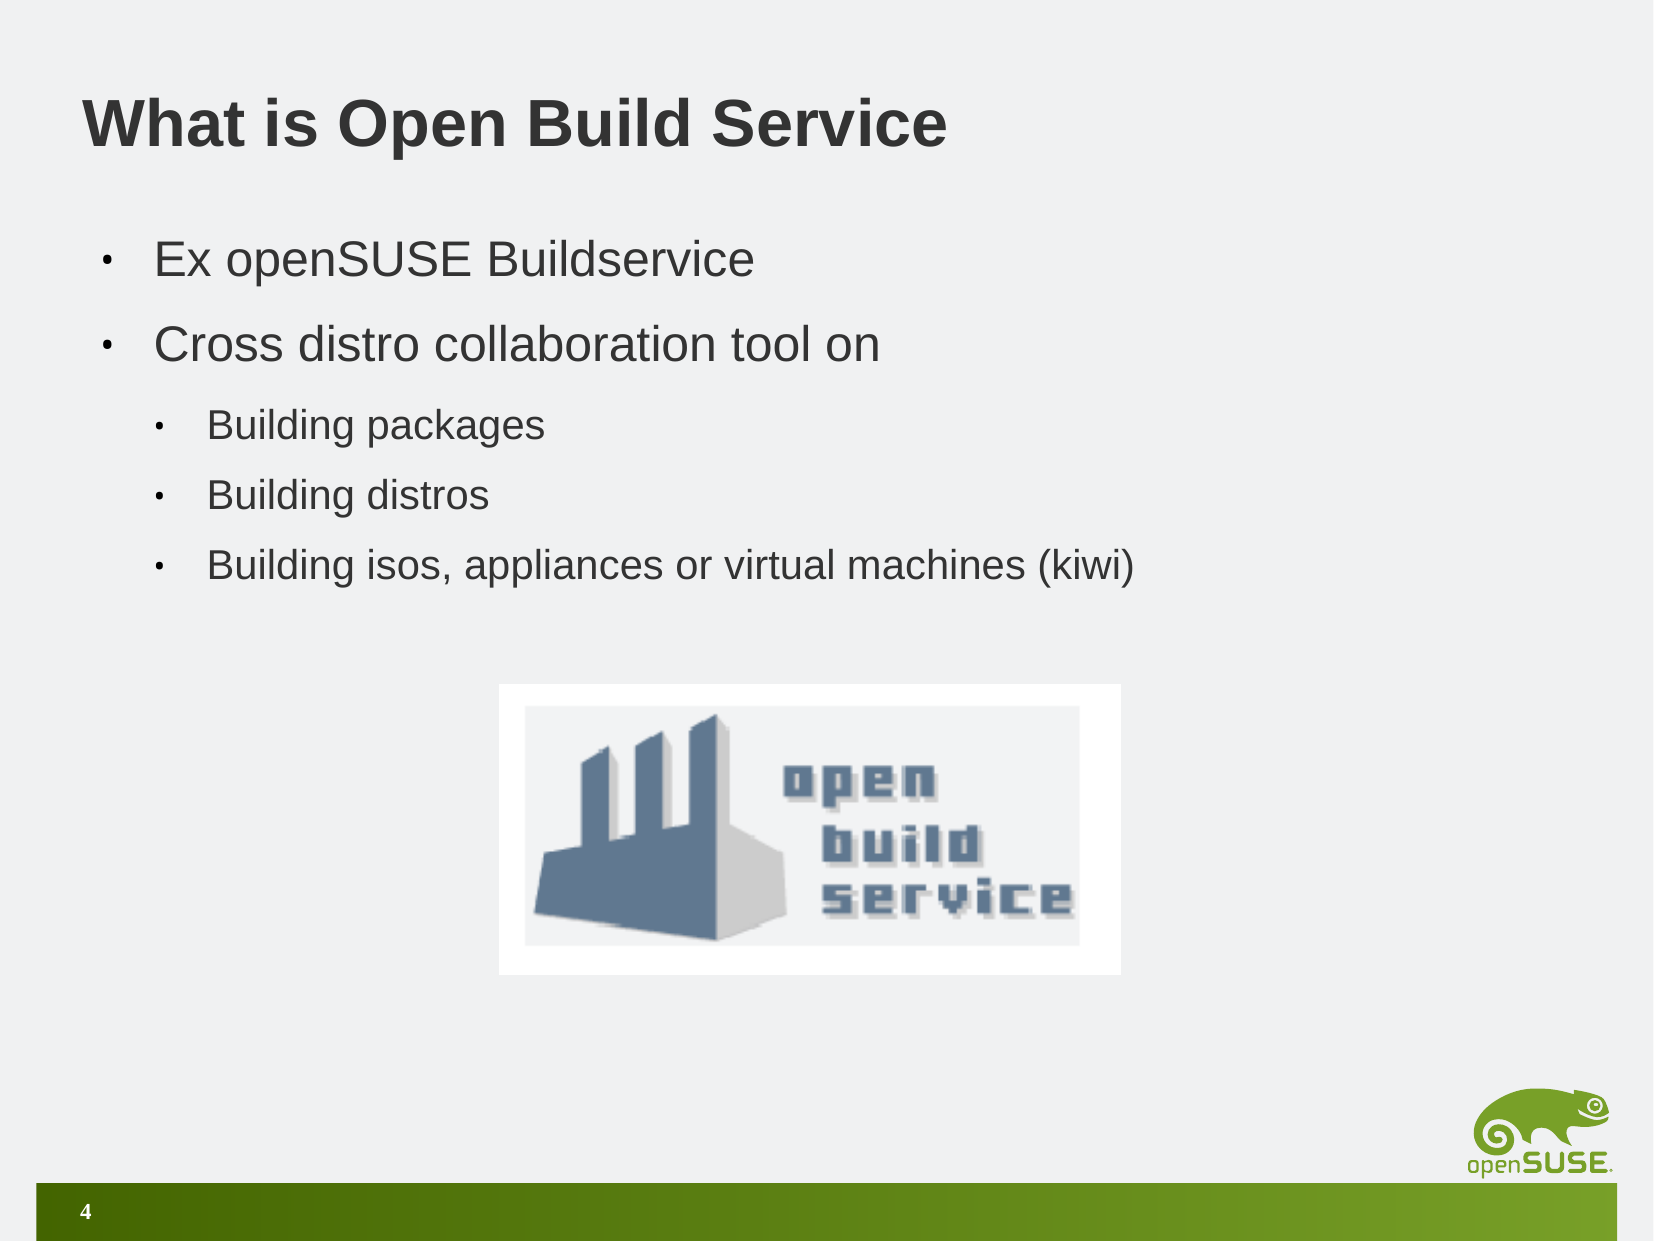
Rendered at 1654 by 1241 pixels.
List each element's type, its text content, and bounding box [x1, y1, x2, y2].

picture [0, 0, 1654, 1241]
list Ex openSUSE Buildservice Cross distro collaboration tool on Building packages Building distros Building isos, appliances or virtual machines (kiwi) [82, 231, 1571, 1050]
title What is Open Build Service [82, 49, 1571, 198]
